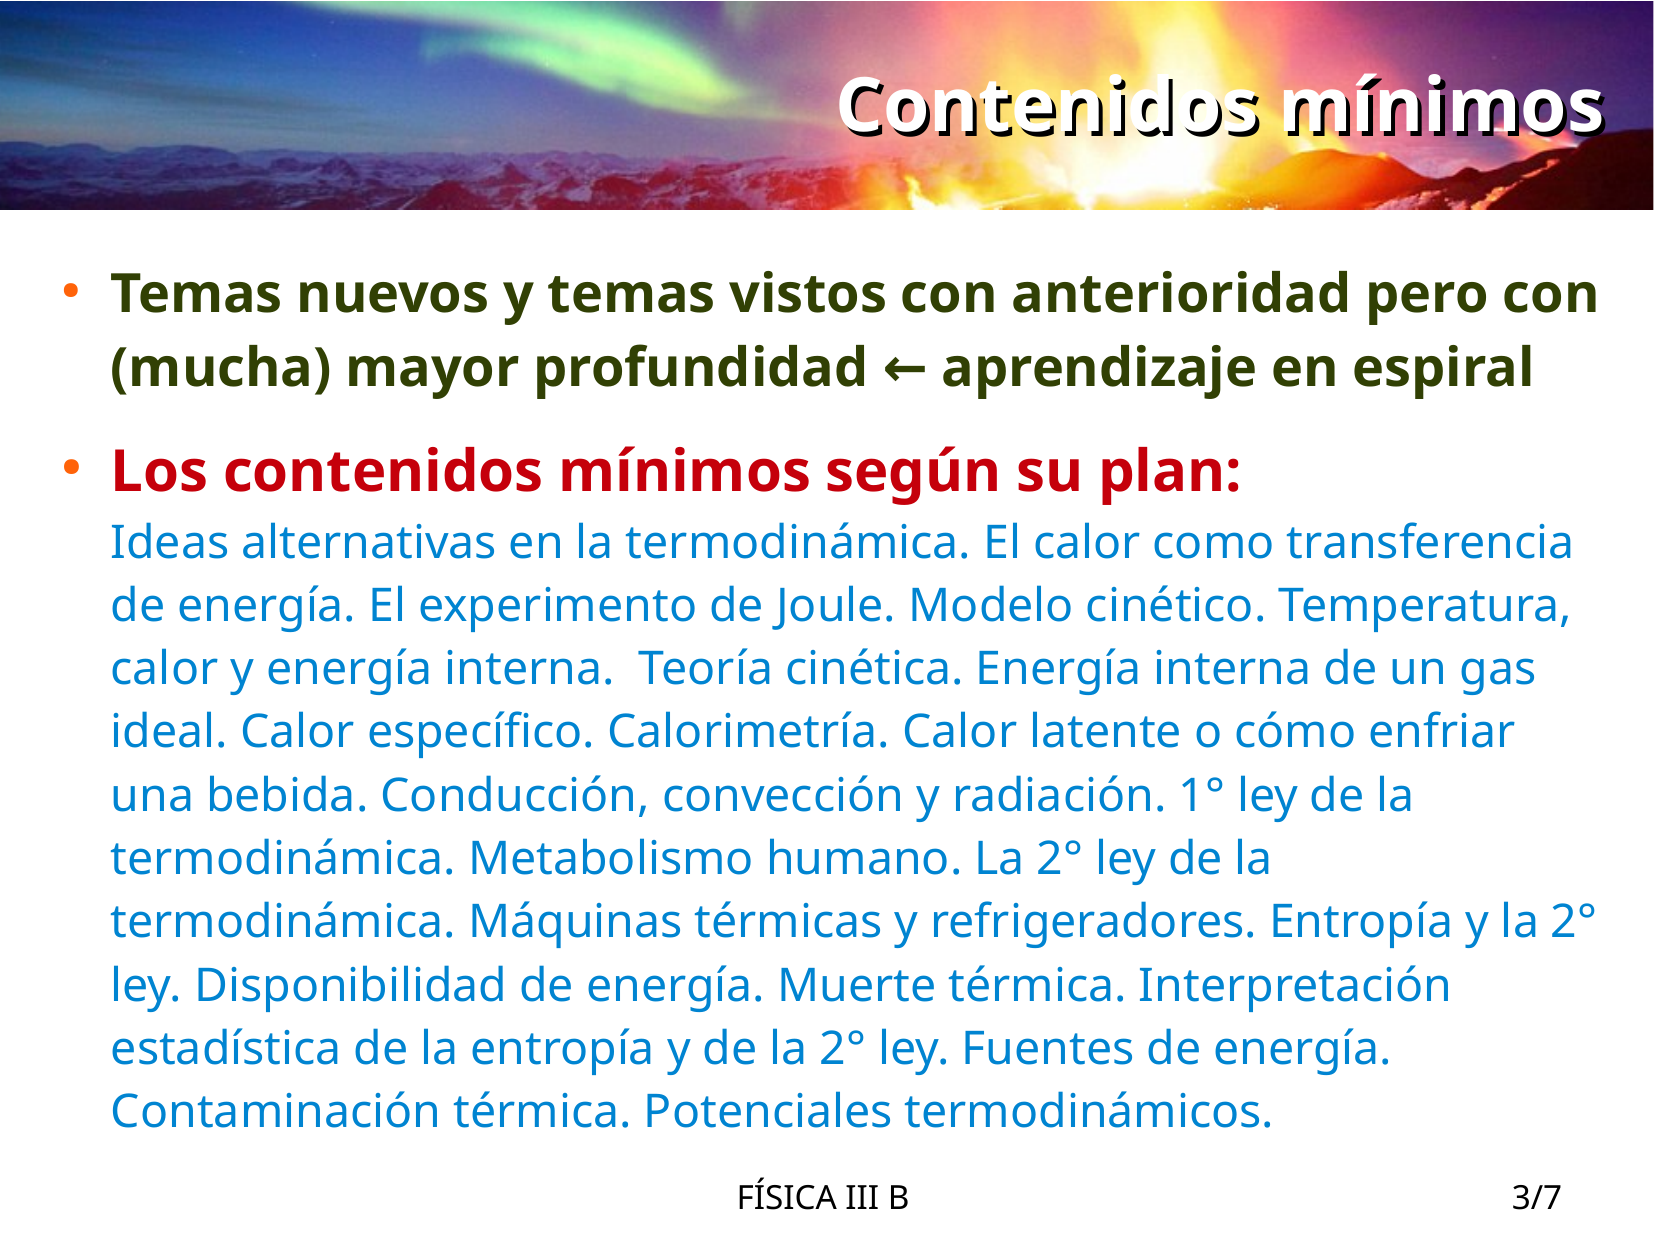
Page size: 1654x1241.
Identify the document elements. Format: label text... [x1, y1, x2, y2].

title Contenidos mínimos [45, 15, 1606, 191]
picture [0, 1, 1654, 210]
list Temas nuevos y temas vistos con anterioridad pero con (mucha) mayor profundidad ← aprendizaje en espiral Los contenidos mínimos según su plan: Ideas alternativas en la termodinámica. El calor como transferencia de energía. El experimento de Joule. Modelo cinético. Temperatura, calor y energía interna. Teoría cinética. Energía interna de un gas ideal. Calor específico. Calorimetría. Calor latente o cómo enfriar una bebida. Conducción, convección y radiación. 1° ley de la termodinámica. Metabolismo humano. La 2° ley de la termodinámica. Máquinas térmicas y refrigeradores. Entropía y la 2° ley. Disponibilidad de energía. Muerte térmica. Interpretación estadística de la entropía y de la 2° ley. Fuentes de energía. Contaminación térmica. Potenciales termodinámicos. [45, 255, 1606, 1156]
